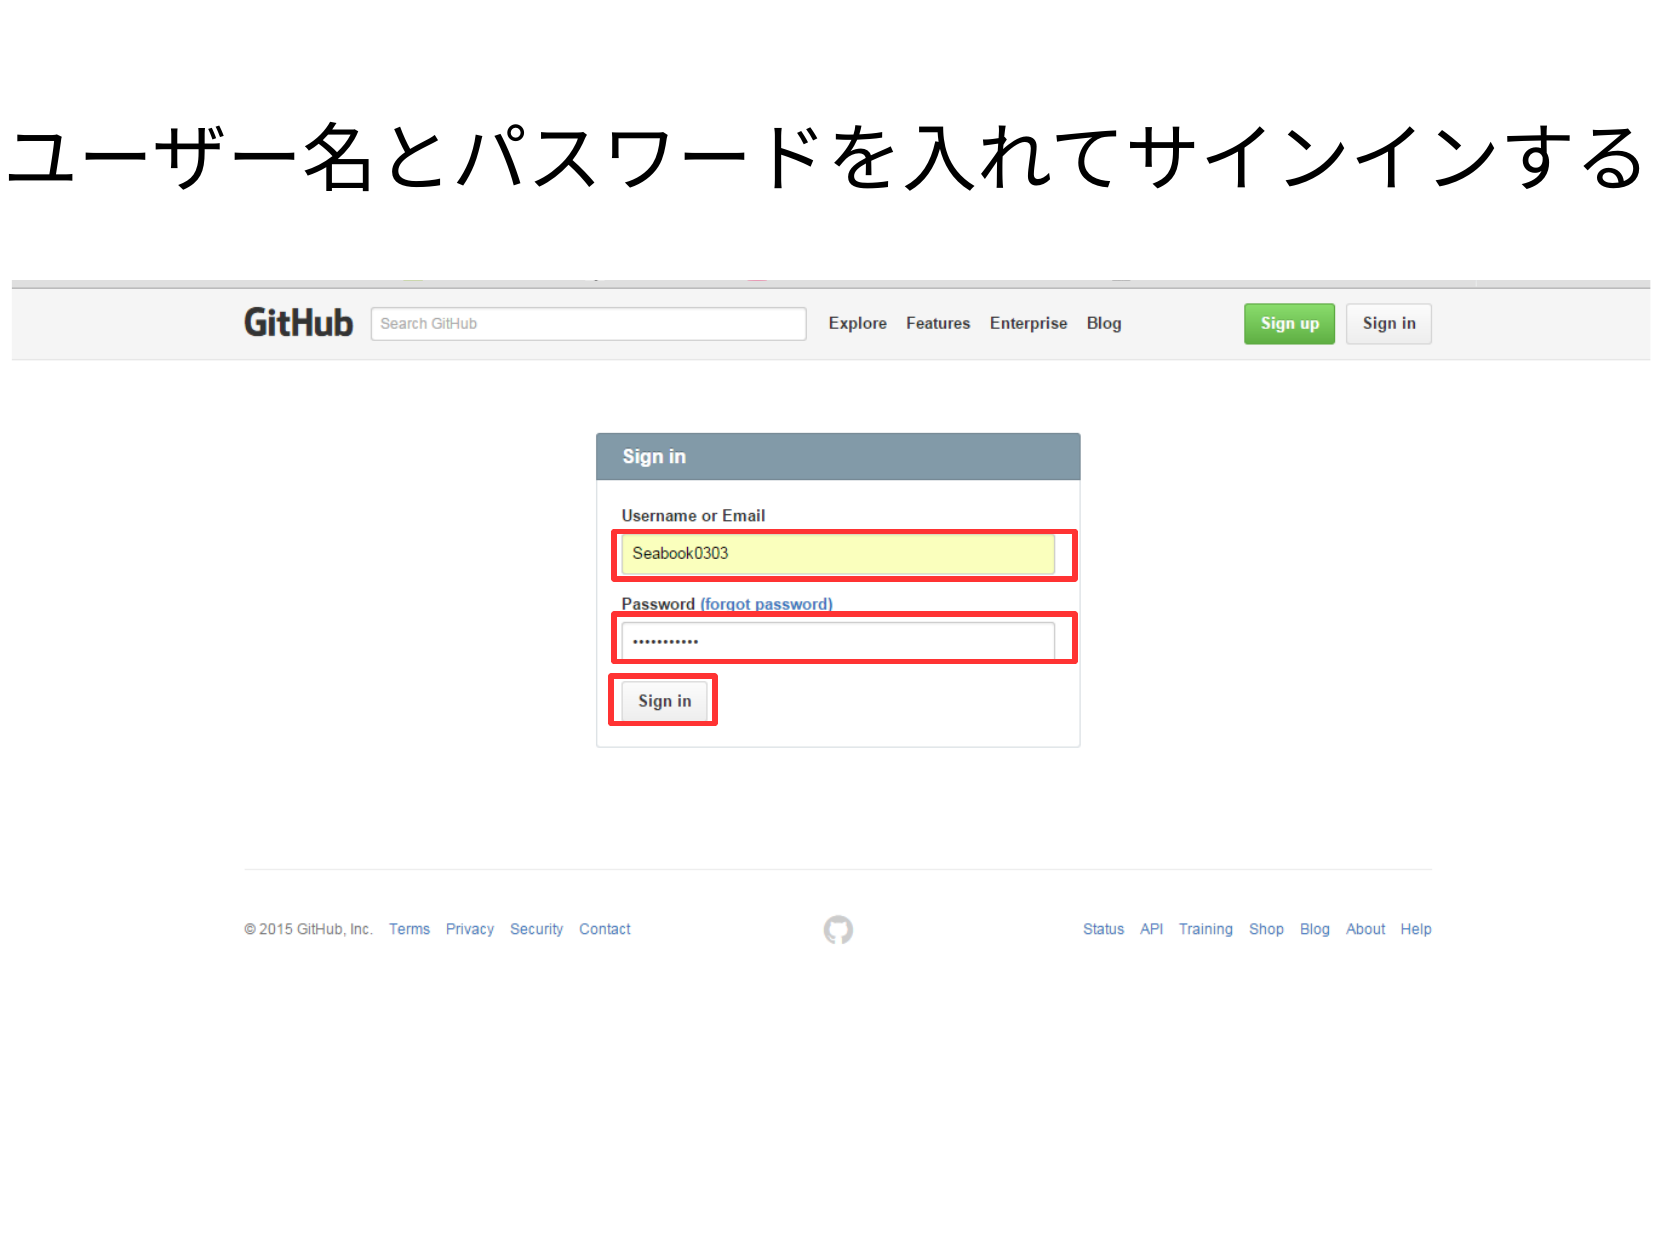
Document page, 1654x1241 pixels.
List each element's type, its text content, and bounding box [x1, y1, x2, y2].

title ユーザー名とパスワードを入れてサインインする [0, 49, 1654, 257]
picture [11, 280, 1651, 1052]
